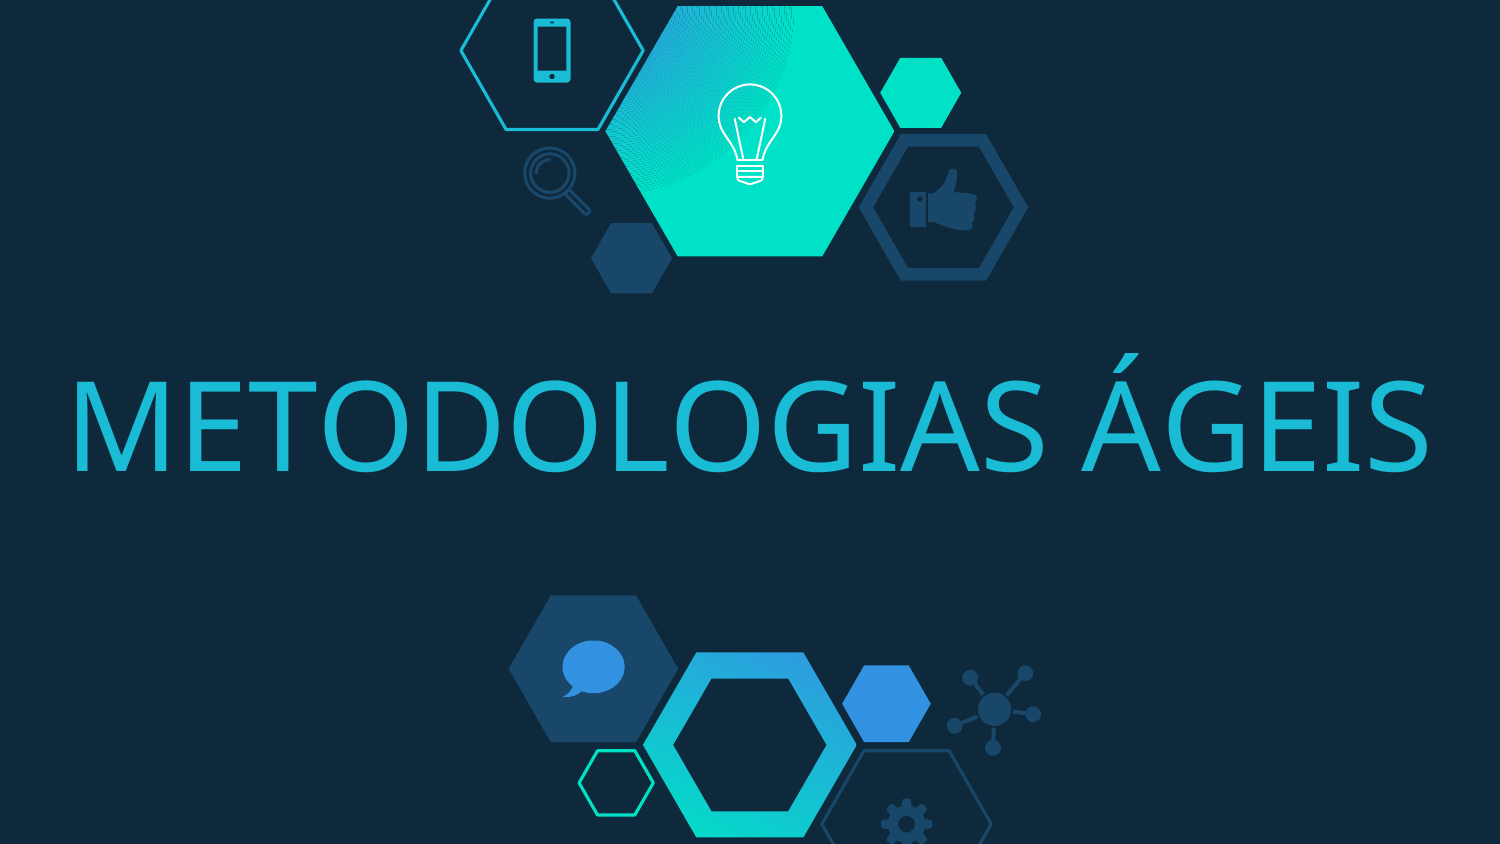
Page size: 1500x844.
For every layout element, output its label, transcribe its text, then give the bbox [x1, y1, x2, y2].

title Metodologias Ágeis [0, 326, 1500, 518]
